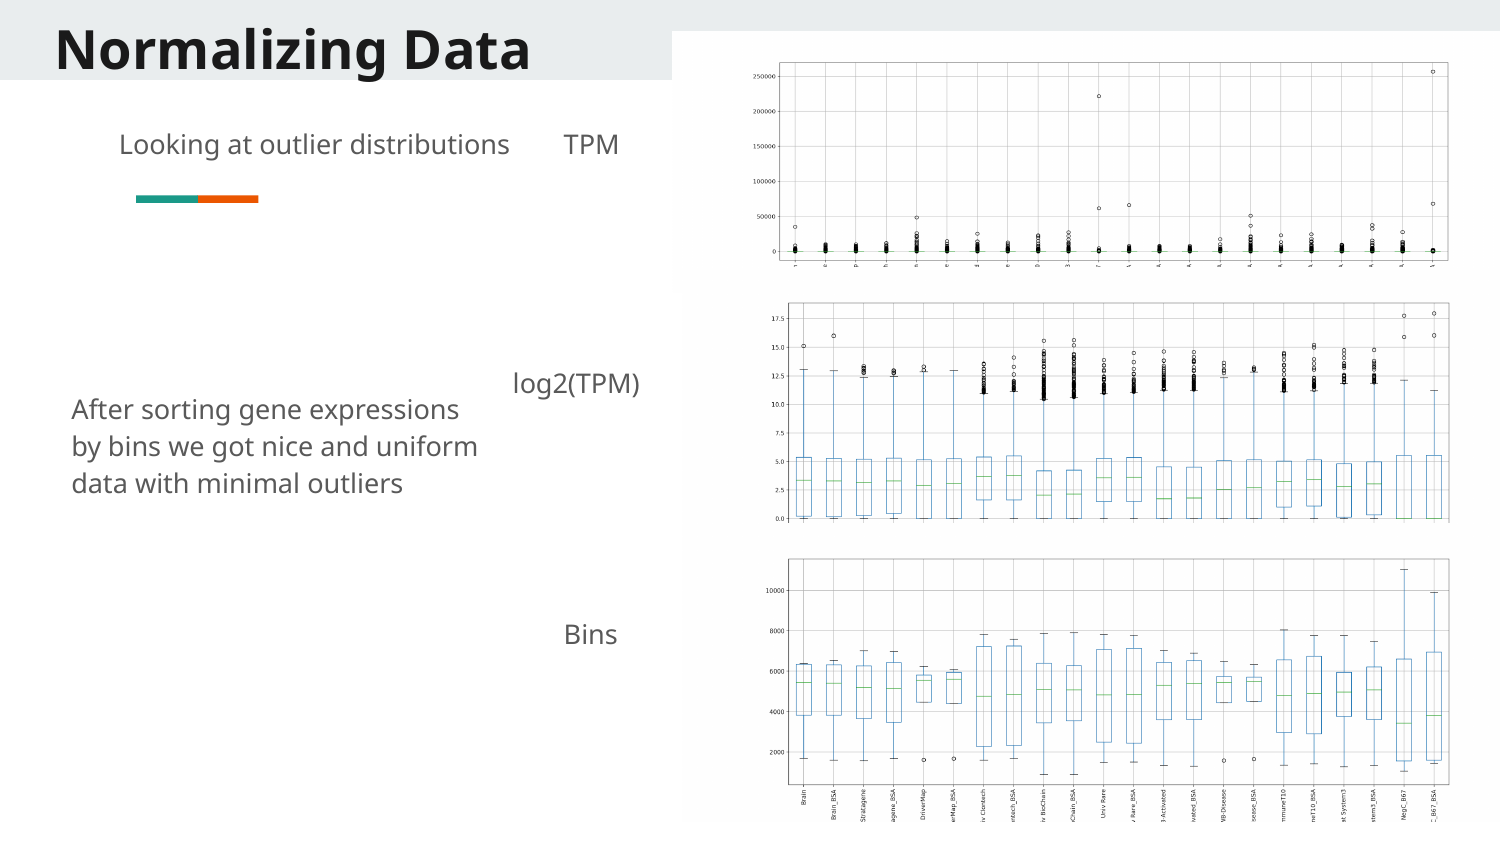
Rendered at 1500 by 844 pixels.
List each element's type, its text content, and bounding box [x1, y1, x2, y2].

list Bins [548, 597, 667, 673]
title Normalizing Data [39, 0, 1302, 88]
list Looking at outlier distributions [104, 107, 634, 196]
picture [672, 31, 1500, 822]
list After sorting gene expressions by bins we got nice and uniform data with minimal outliers [56, 372, 498, 555]
list TPM [548, 107, 667, 183]
list log2(TPM) [497, 346, 667, 422]
